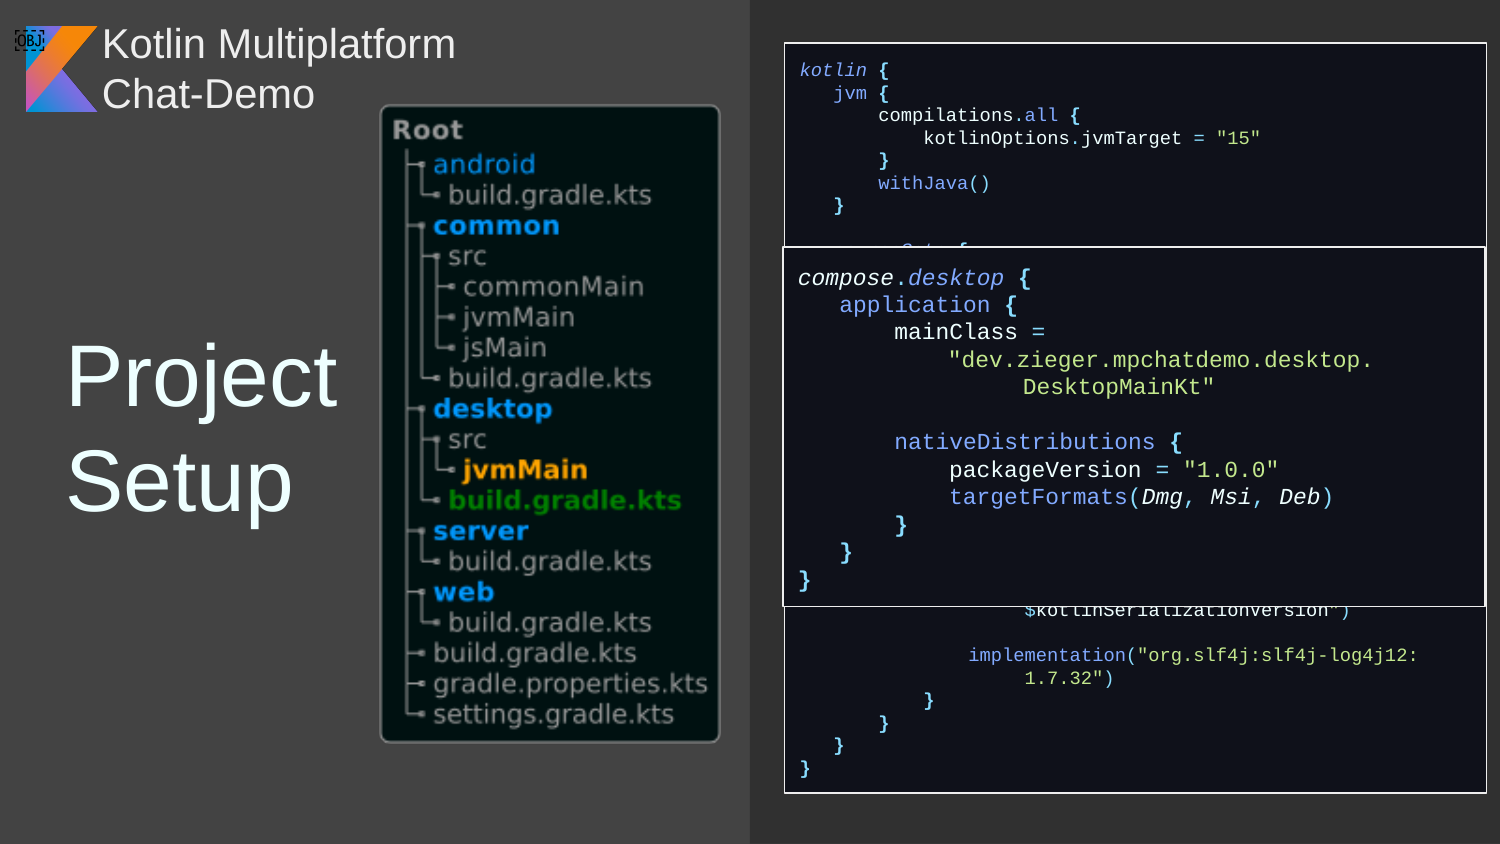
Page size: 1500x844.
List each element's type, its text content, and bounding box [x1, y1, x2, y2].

picture [26, 26, 98, 112]
title Project Setup [50, 300, 366, 544]
text_box kotlin { jvm { compilations.all { kotlinOptions.jvmTarget = "15" } withJava() } sourceSets { val jvmMain by getting { dependencies { implementation(project(":common")) implementation(compose.desktop.currentOs) implementation("io.ktor:ktor-client-cio: $ktorVersion") implementation("io.ktor: ktor-client-websockets:$ktorVersion") implementation("org.jetbrains.kotlinx: kotlinx-coroutines-core: $kotlinCoroutinesVersion") implementation("org.jetbrains.kotlinx: kotlinx-serialization-json: $kotlinSerializationVersion") implementation("org.slf4j:slf4j-log4j12: 1.7.32") } } } } [784, 43, 1487, 794]
text_box compose.desktop { application { mainClass = "dev.zieger.mpchatdemo.desktop. DesktopMainKt" nativeDistributions { packageVersion = "1.0.0" targetFormats(Dmg, Msi, Deb) } } } [783, 247, 1486, 607]
picture [366, 72, 750, 771]
